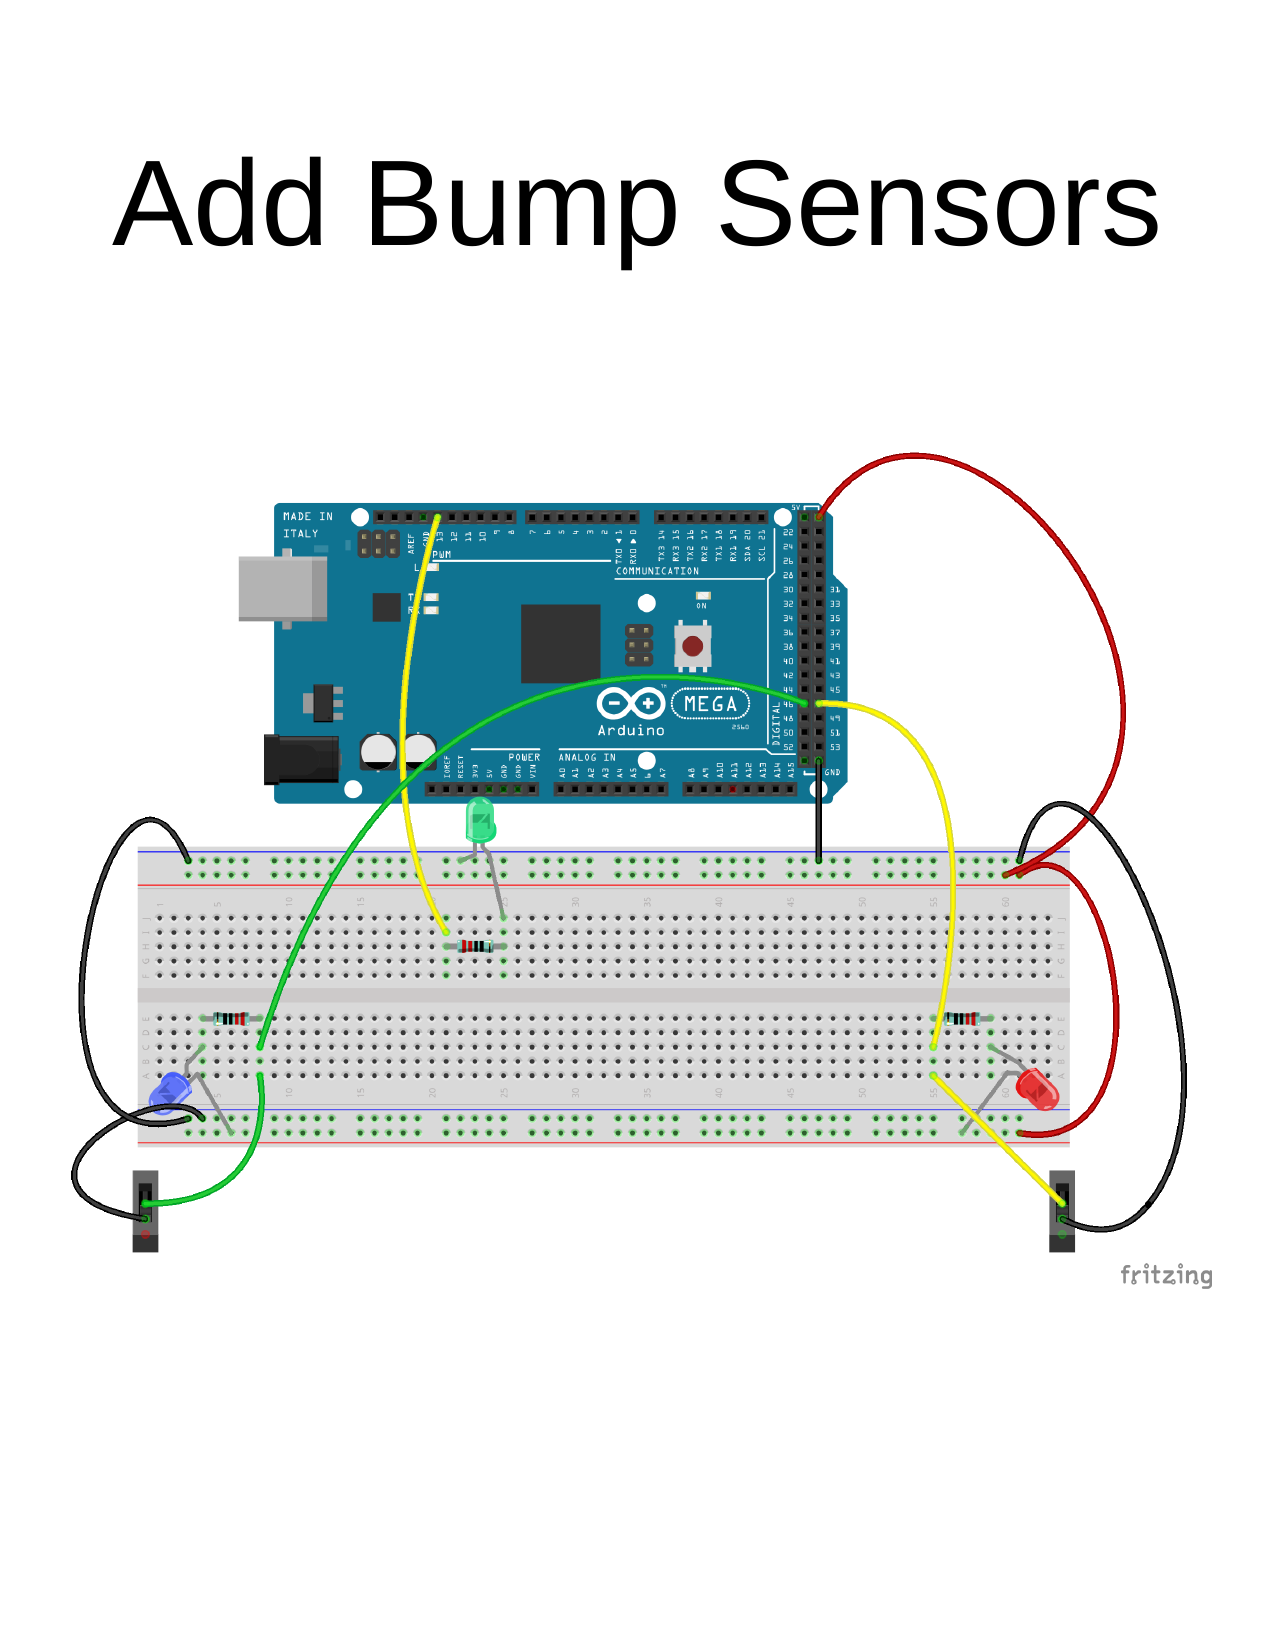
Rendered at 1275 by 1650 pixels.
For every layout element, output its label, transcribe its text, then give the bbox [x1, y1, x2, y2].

title Add Bump Sensors [63, 65, 1212, 342]
picture [63, 440, 1212, 1289]
